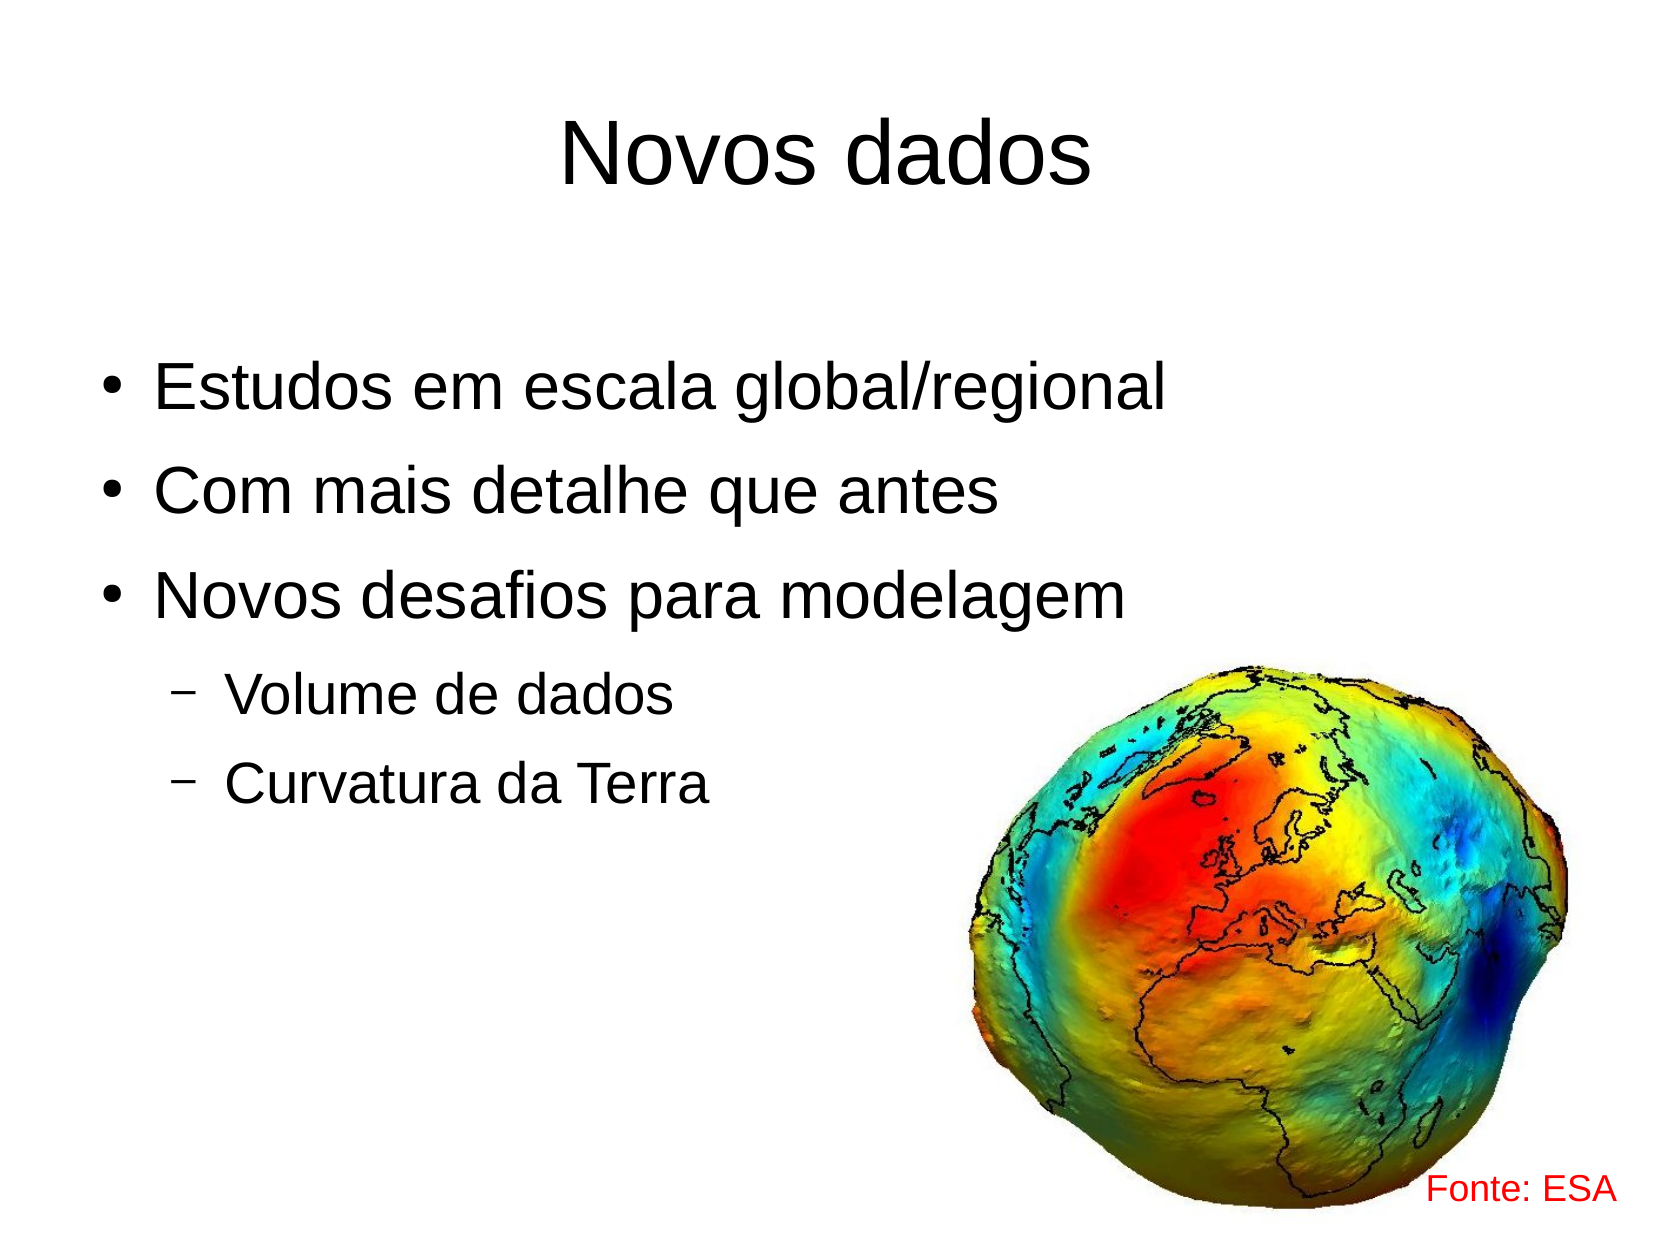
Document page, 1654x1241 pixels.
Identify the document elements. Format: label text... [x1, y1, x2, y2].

list Estudos em escala global/regional Com mais detalhe que antes Novos desafios para modelagem Volume de dados Curvatura da Terra [82, 349, 1538, 1069]
text_box Fonte: ESA [1410, 1159, 1633, 1217]
title Novos dados [82, 49, 1571, 257]
picture [941, 640, 1621, 1241]
